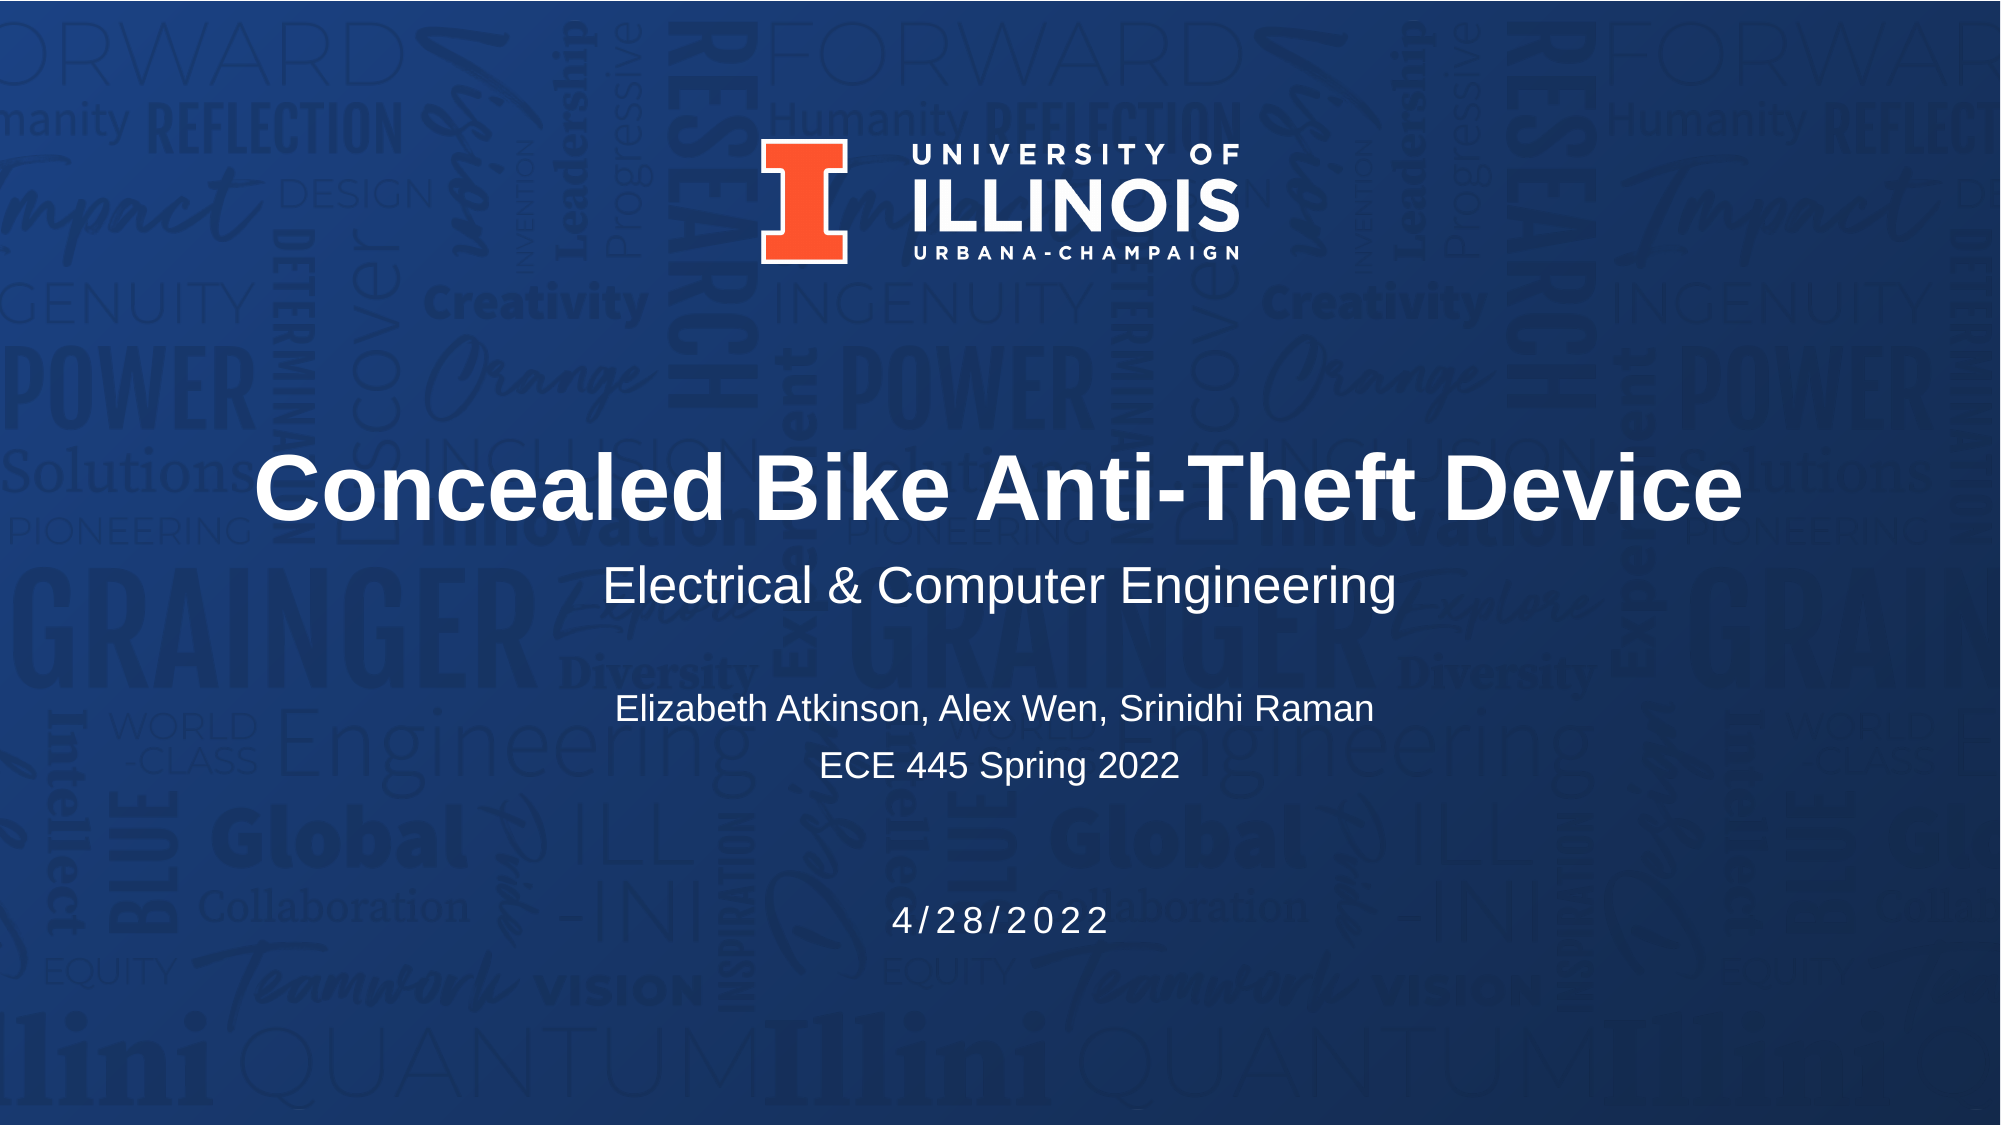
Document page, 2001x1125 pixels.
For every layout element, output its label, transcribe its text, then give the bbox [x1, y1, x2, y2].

text_box Concealed Bike Anti-Theft Device Electrical & Computer Engineering Elizabeth Atkinson, Alex Wen, Srinidhi Raman ECE 445 Spring 2022 [185, 418, 1814, 795]
text_box 4/28/2022 [643, 888, 1357, 949]
picture [0, 1, 2000, 1125]
